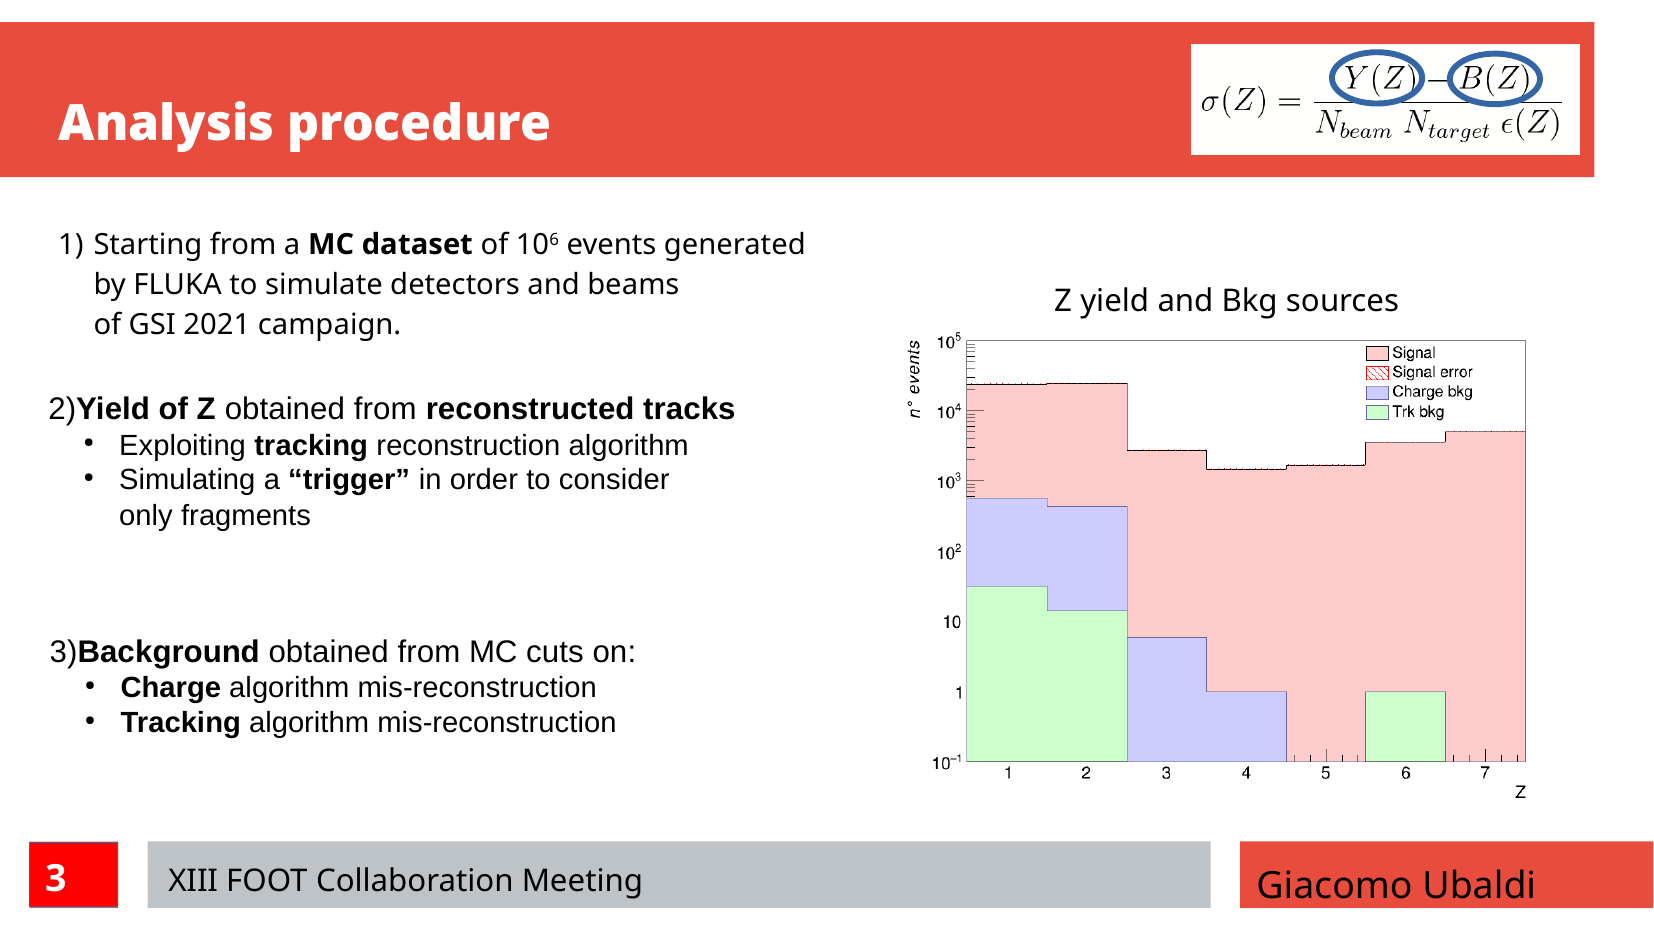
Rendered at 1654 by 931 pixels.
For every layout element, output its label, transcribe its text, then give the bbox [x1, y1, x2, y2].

text_box 3)Background obtained from MC cuts on: Charge algorithm mis-reconstruction Tracking algorithm mis-reconstruction [0, 623, 897, 765]
picture [1453, 64, 1536, 101]
title Analysis procedure [59, 44, 1595, 156]
picture [1201, 64, 1562, 142]
text_box Giacomo Ubaldi [1241, 850, 1568, 910]
text_box Z yield and Bkg sources [1039, 270, 1464, 322]
text_box Starting from a MC dataset of 106 events generated by FLUKA to simulate detectors and beams of GSI 2021 campaign. [43, 215, 938, 411]
text_box 3 [30, 844, 86, 903]
text_box 2)Yield of Z obtained from reconstructed tracks Exploiting tracking reconstruction algorithm Simulating a “trigger” in order to consider only fragments [0, 381, 782, 595]
picture [1336, 64, 1419, 100]
text_box [1191, 44, 1580, 155]
text_box [29, 842, 118, 907]
picture [897, 327, 1598, 814]
text_box XIII FOOT Collaboration Meeting [153, 850, 956, 914]
